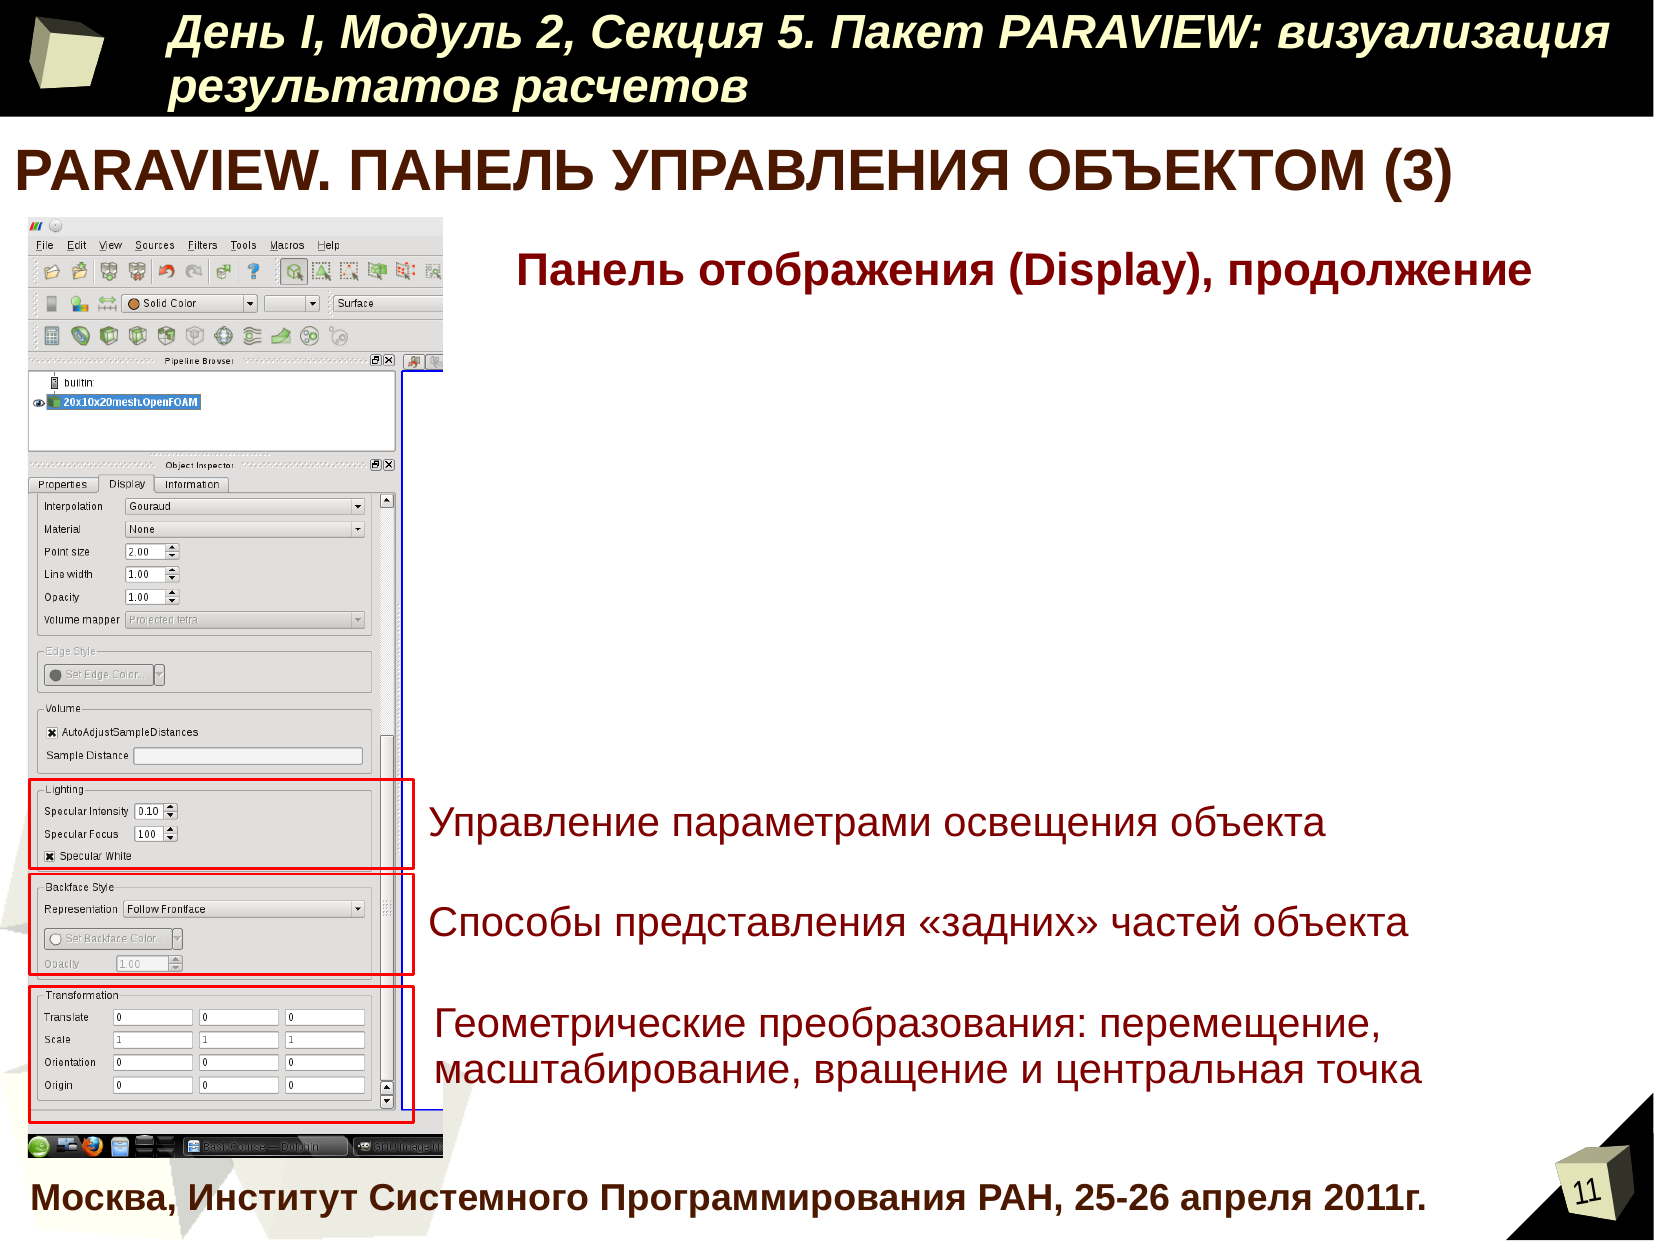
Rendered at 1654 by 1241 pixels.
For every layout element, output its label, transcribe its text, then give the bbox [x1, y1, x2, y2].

text_box Управление параметрами освещения объекта [413, 791, 1341, 853]
text_box PARAVIEW. ПАНЕЛЬ УПРАВЛЕНИЯ ОБЪЕКТОМ (3) [0, 130, 1654, 211]
picture [31, 781, 412, 867]
text_box Панель отображения (Display), продолжение [501, 236, 1551, 303]
text_box Способы представления «задних» частей объекта [413, 891, 1424, 954]
text_box Геометрические преобразования: перемещение, масштабирование, вращение и центральная точка [419, 992, 1437, 1100]
picture [31, 875, 412, 973]
picture [464, 1193, 472, 1198]
picture [0, 217, 477, 1241]
